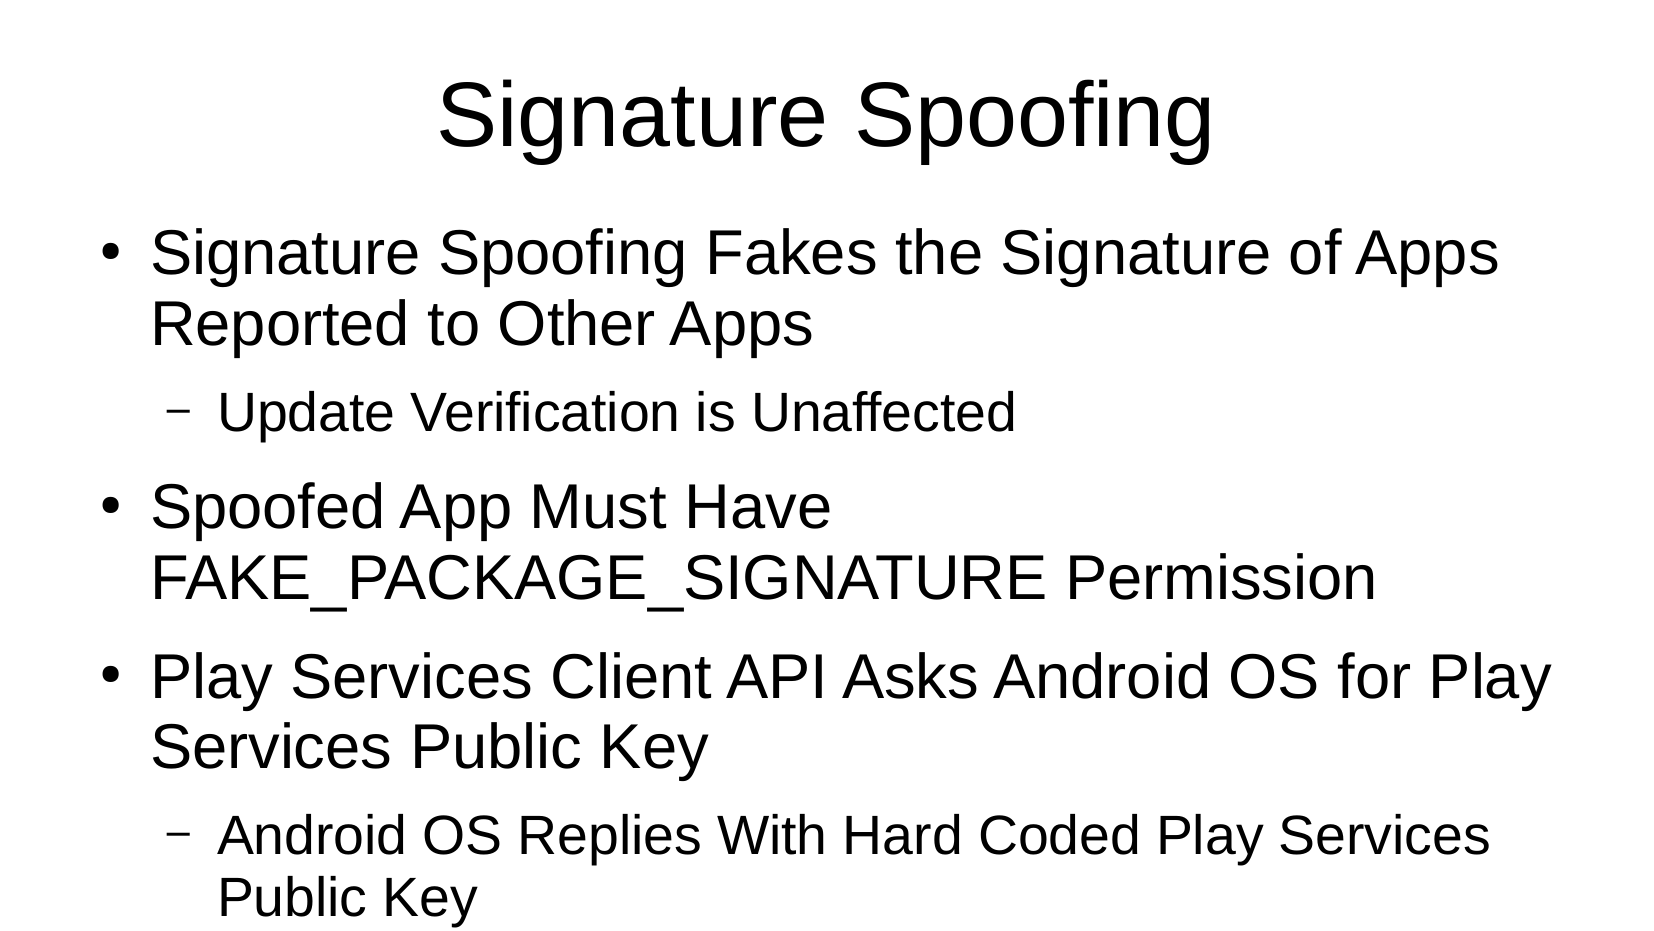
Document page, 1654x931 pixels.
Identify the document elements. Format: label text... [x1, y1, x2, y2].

title Signature Spoofing [82, 37, 1571, 193]
list Signature Spoofing Fakes the Signature of Apps Reported to Other Apps Update Verification is Unaffected Spoofed App Must Have FAKE_PACKAGE_SIGNATURE Permission Play Services Client API Asks Android OS for Play Services Public Key Android OS Replies With Hard Coded Play Services Public Key [82, 217, 1571, 931]
